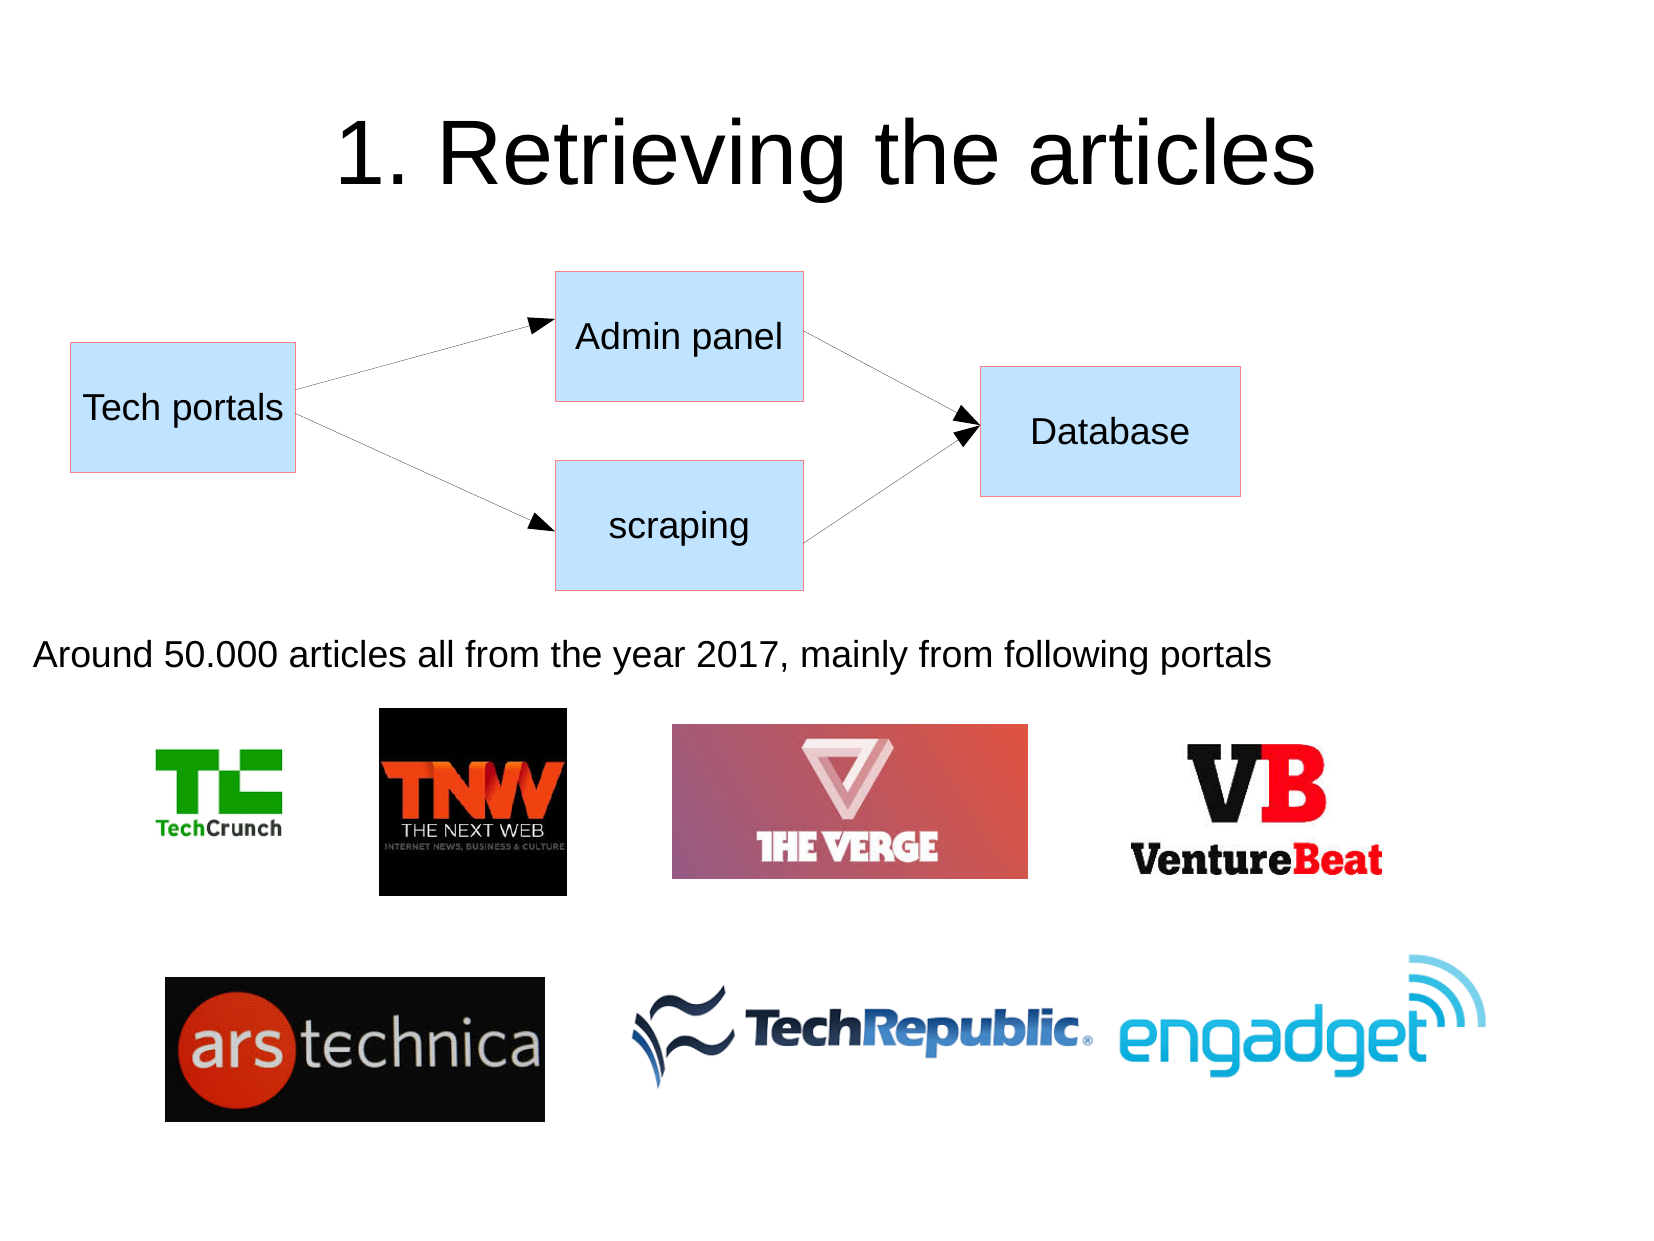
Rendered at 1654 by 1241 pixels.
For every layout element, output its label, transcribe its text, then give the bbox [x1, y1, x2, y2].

text_box scraping [555, 460, 804, 591]
picture [165, 977, 545, 1123]
picture [59, 708, 567, 896]
text_box Tech portals [70, 342, 296, 473]
picture [625, 980, 1099, 1096]
picture [1131, 744, 1382, 875]
title 1. Retrieving the articles [82, 49, 1571, 257]
text_box Admin panel [555, 271, 804, 402]
picture [672, 724, 1028, 879]
text_box Database [980, 366, 1241, 497]
picture [1110, 944, 1496, 1087]
text_box Around 50.000 articles all from the year 2017, mainly from following portals [7, 625, 1441, 725]
